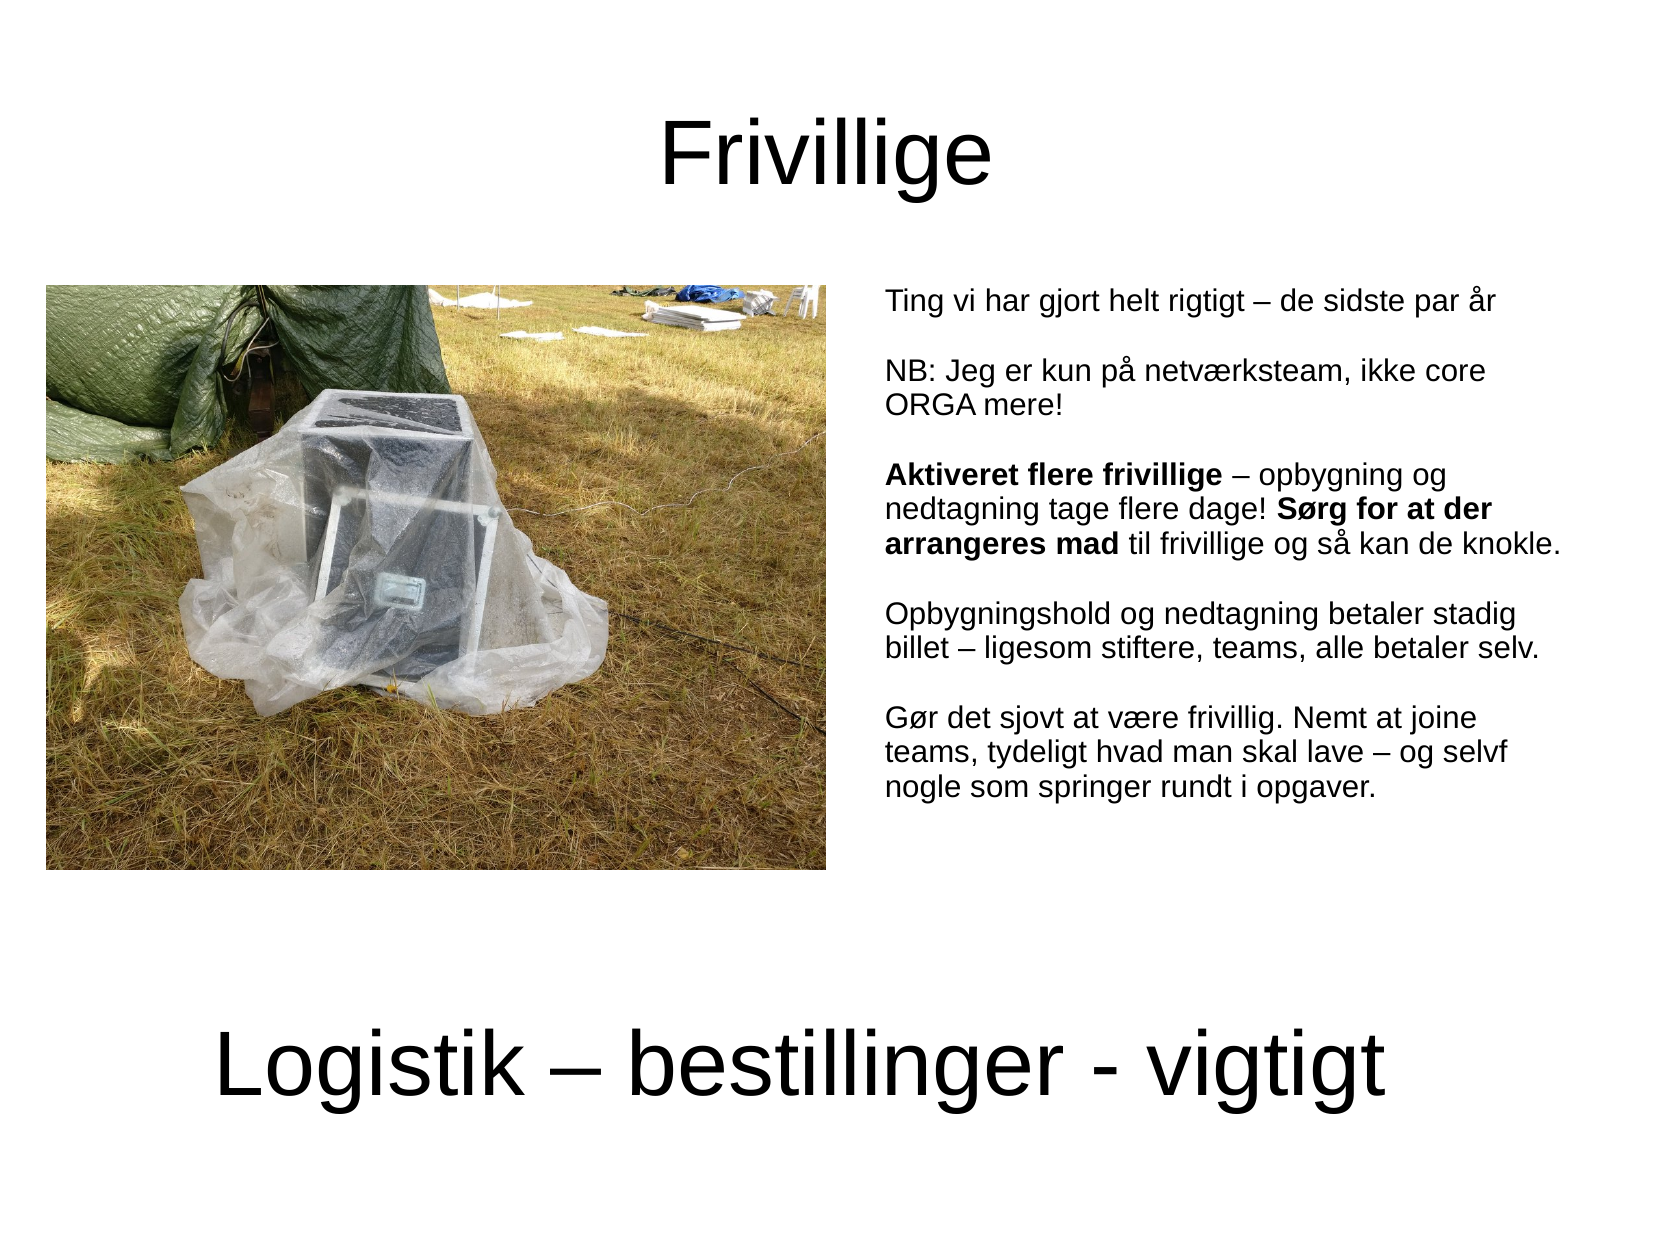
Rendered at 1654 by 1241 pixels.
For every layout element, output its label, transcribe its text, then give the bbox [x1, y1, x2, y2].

text_box Ting vi har gjort helt rigtigt – de sidste par år NB: Jeg er kun på netværksteam, ikke core ORGA mere! Aktiveret flere frivillige – opbygning og nedtagning tage flere dage! Sørg for at der arrangeres mad til frivillige og så kan de knokle. Opbygningshold og nedtagning betaler stadig billet – ligesom stiftere, teams, alle betaler selv. Gør det sjovt at være frivillig. Nemt at joine teams, tydeligt hvad man skal lave – og selvf nogle som springer rundt i opgaver. [870, 275, 1591, 981]
picture [46, 285, 826, 871]
title Logistik – bestillinger - vigtigt [56, 960, 1546, 1168]
title Frivillige [82, 49, 1571, 257]
